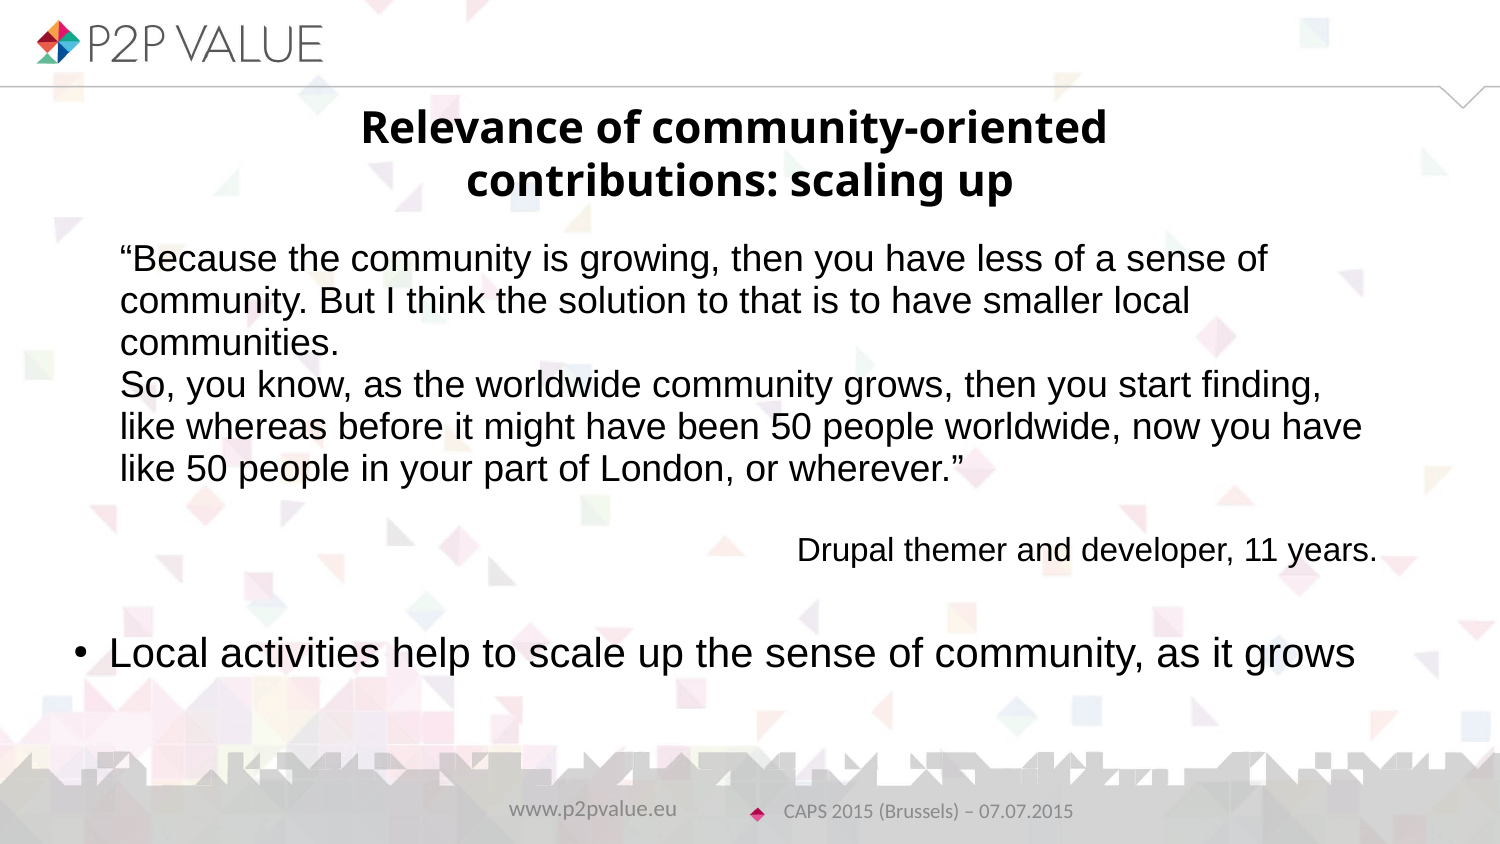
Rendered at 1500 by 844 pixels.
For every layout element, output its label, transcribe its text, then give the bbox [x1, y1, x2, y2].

text_box CAPS 2015 (Brussels) – 07.07.2015 [770, 787, 1463, 833]
picture [0, 0, 1500, 92]
picture [0, 213, 1500, 844]
title Relevance of community-oriented contributions: scaling up [0, 92, 1500, 213]
text_box Local activities help to scale up the sense of community, as it grows [60, 600, 1500, 766]
text_box www.p2pvalue.eu [502, 786, 721, 827]
text_box “Because the community is growing, then you have less of a sense of community. But I think the solution to that is to have smaller local communities. So, you know, as the worldwide community grows, then you start finding, like whereas before it might have been 50 people worldwide, now you have like 50 people in your part of London, or wherever.” Drupal themer and developer, 11 years. [105, 230, 1394, 600]
